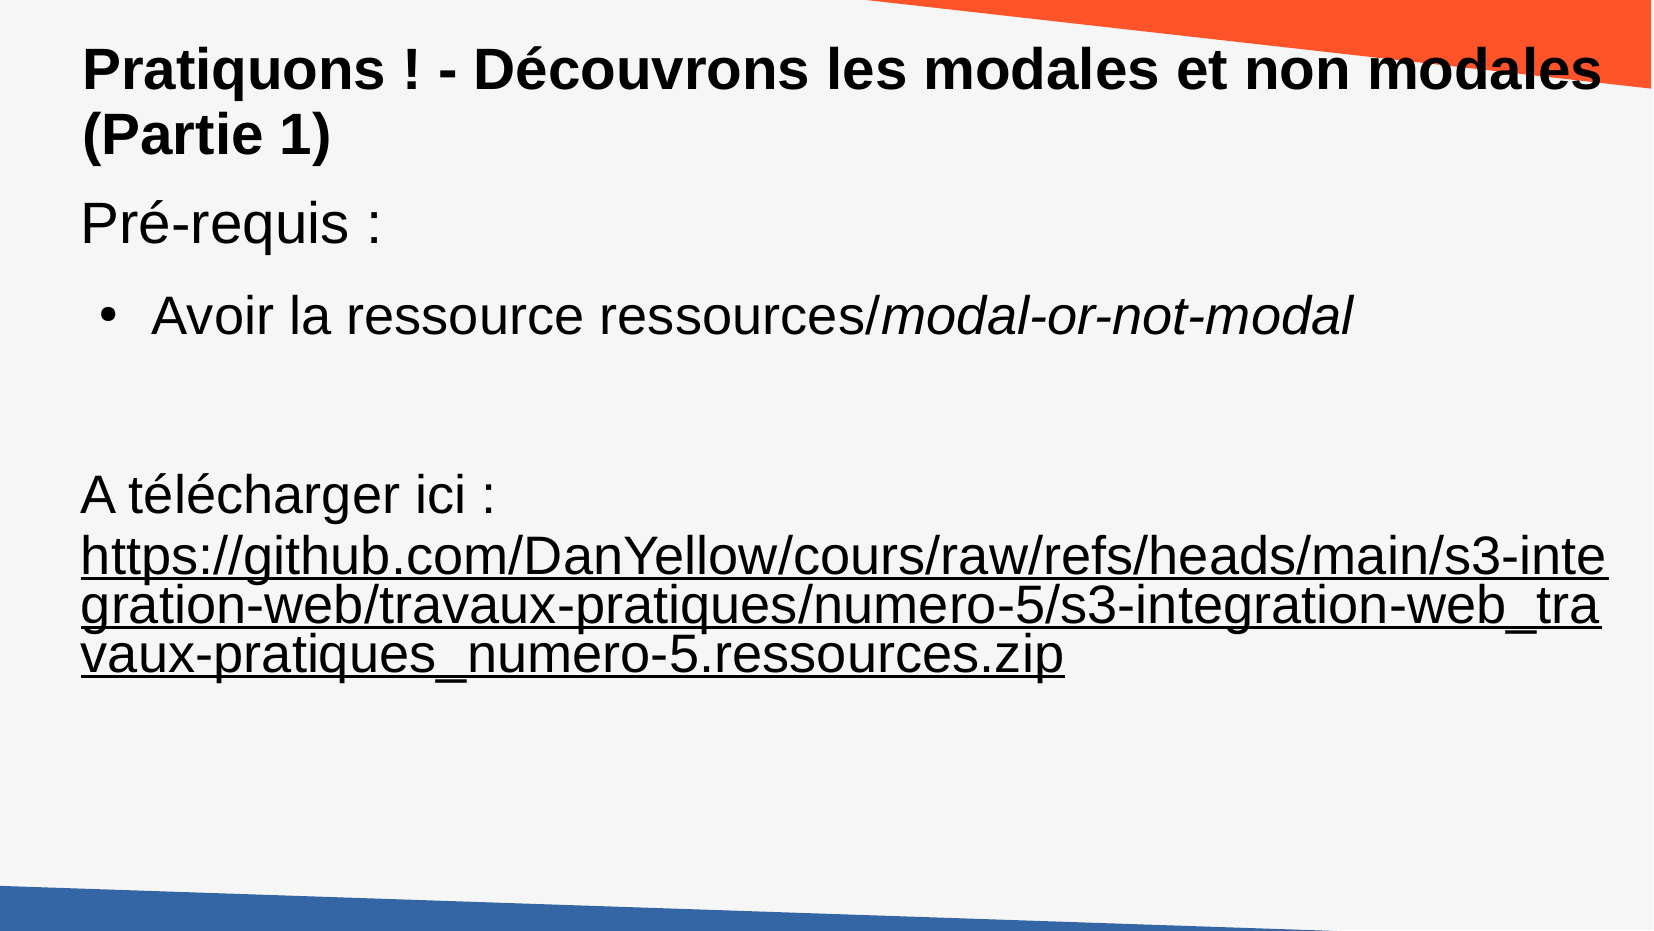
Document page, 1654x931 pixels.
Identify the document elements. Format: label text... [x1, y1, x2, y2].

text_box [0, 885, 1337, 931]
list Pré-requis : Avoir la ressource ressources/modal-or-not-modal A télécharger ici : https://github.com/DanYellow/cours/raw/refs/heads/main/s3-integration-web/travaux-pratiques/numero-5/s3-integration-web_travaux-pratiques_numero-5.ressources.zip [80, 190, 1620, 776]
text_box [866, 0, 1652, 89]
title Pratiquons ! - Découvrons les modales et non modales (Partie 1) [82, 37, 1625, 168]
